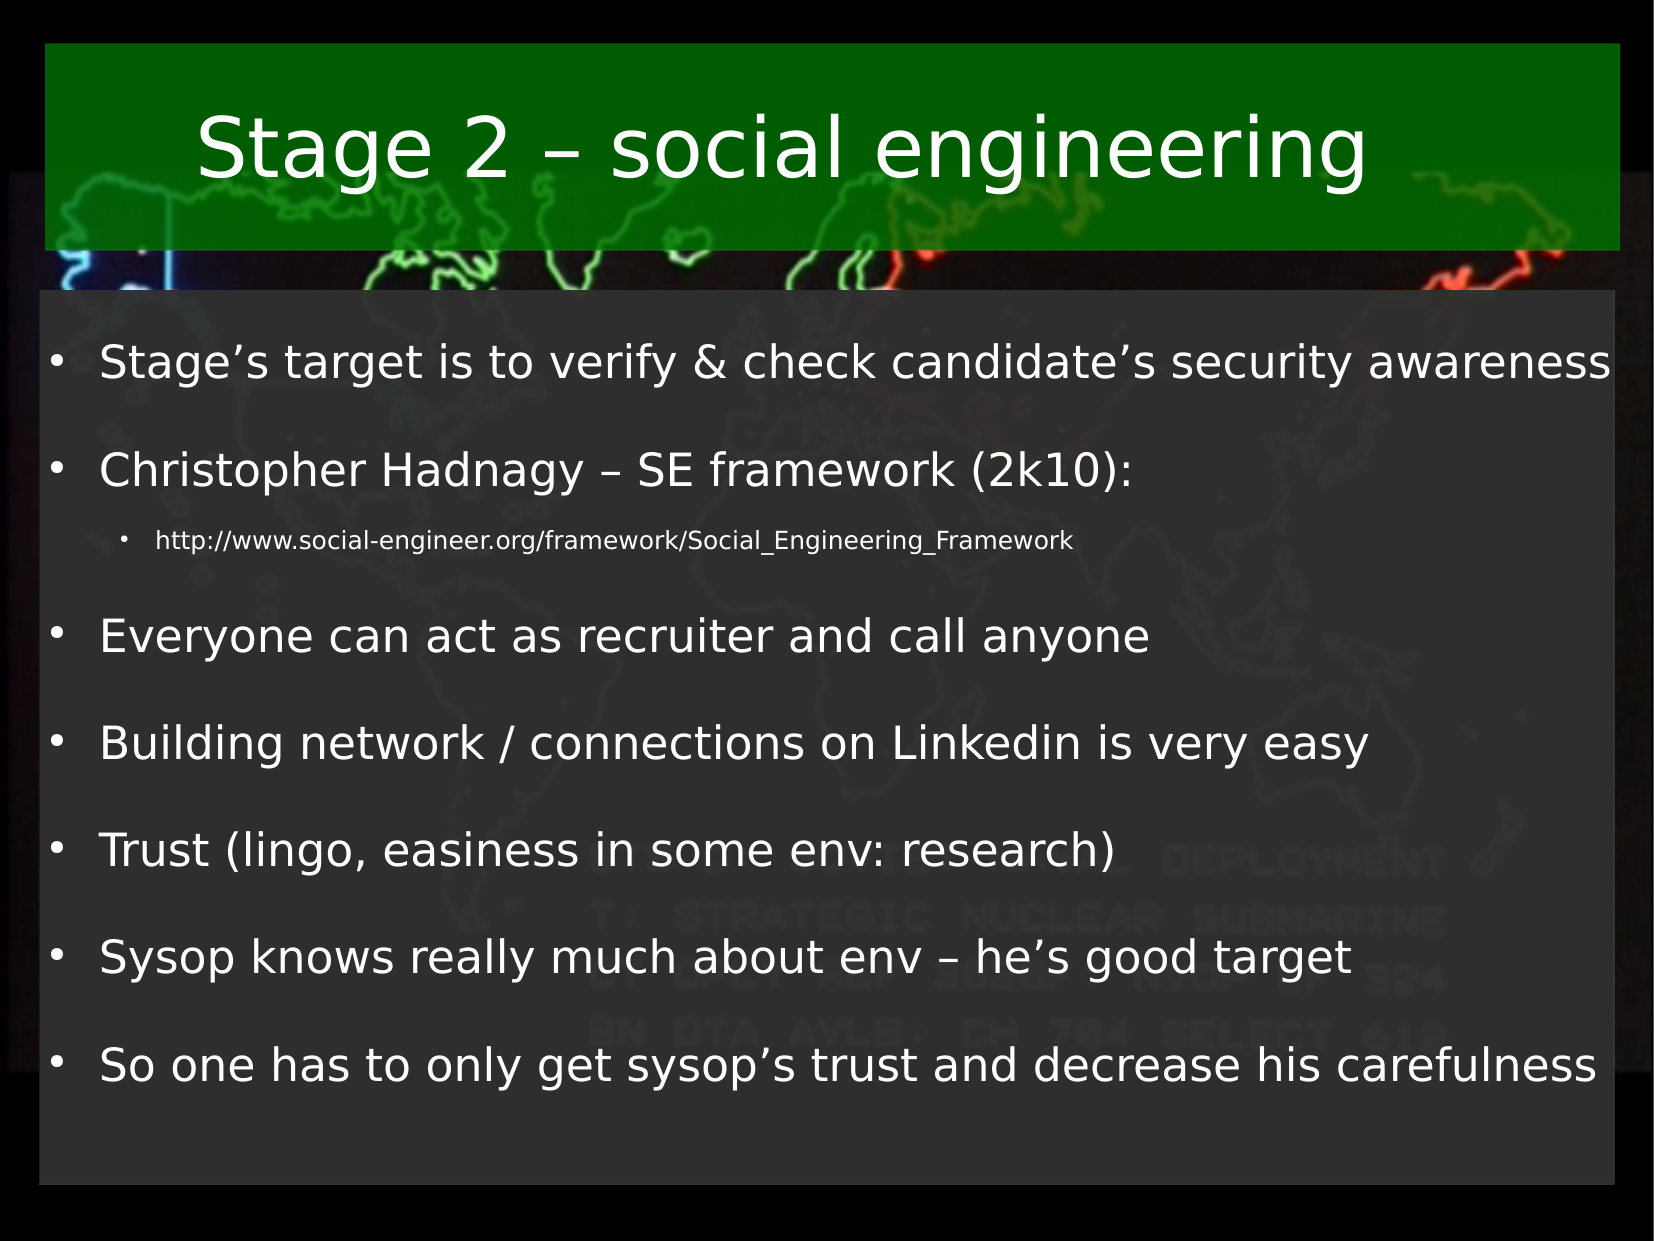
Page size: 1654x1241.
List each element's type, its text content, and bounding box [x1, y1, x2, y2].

title Stage 2 – social engineering [45, 43, 1621, 251]
text_box Stage’s target is to verify & check candidate’s security awareness Christopher Hadnagy – SE framework (2k10): http://www.social-engineer.org/framework/Social_Engineering_Framework Everyone can act as recruiter and call anyone Building network / connections on Linkedin is very easy Trust (lingo, easiness in some env: research) Sysop knows really much about env – he’s good target So one has to only get sysop’s trust and decrease his carefulness [39, 290, 1615, 1185]
picture [0, 0, 1654, 1241]
